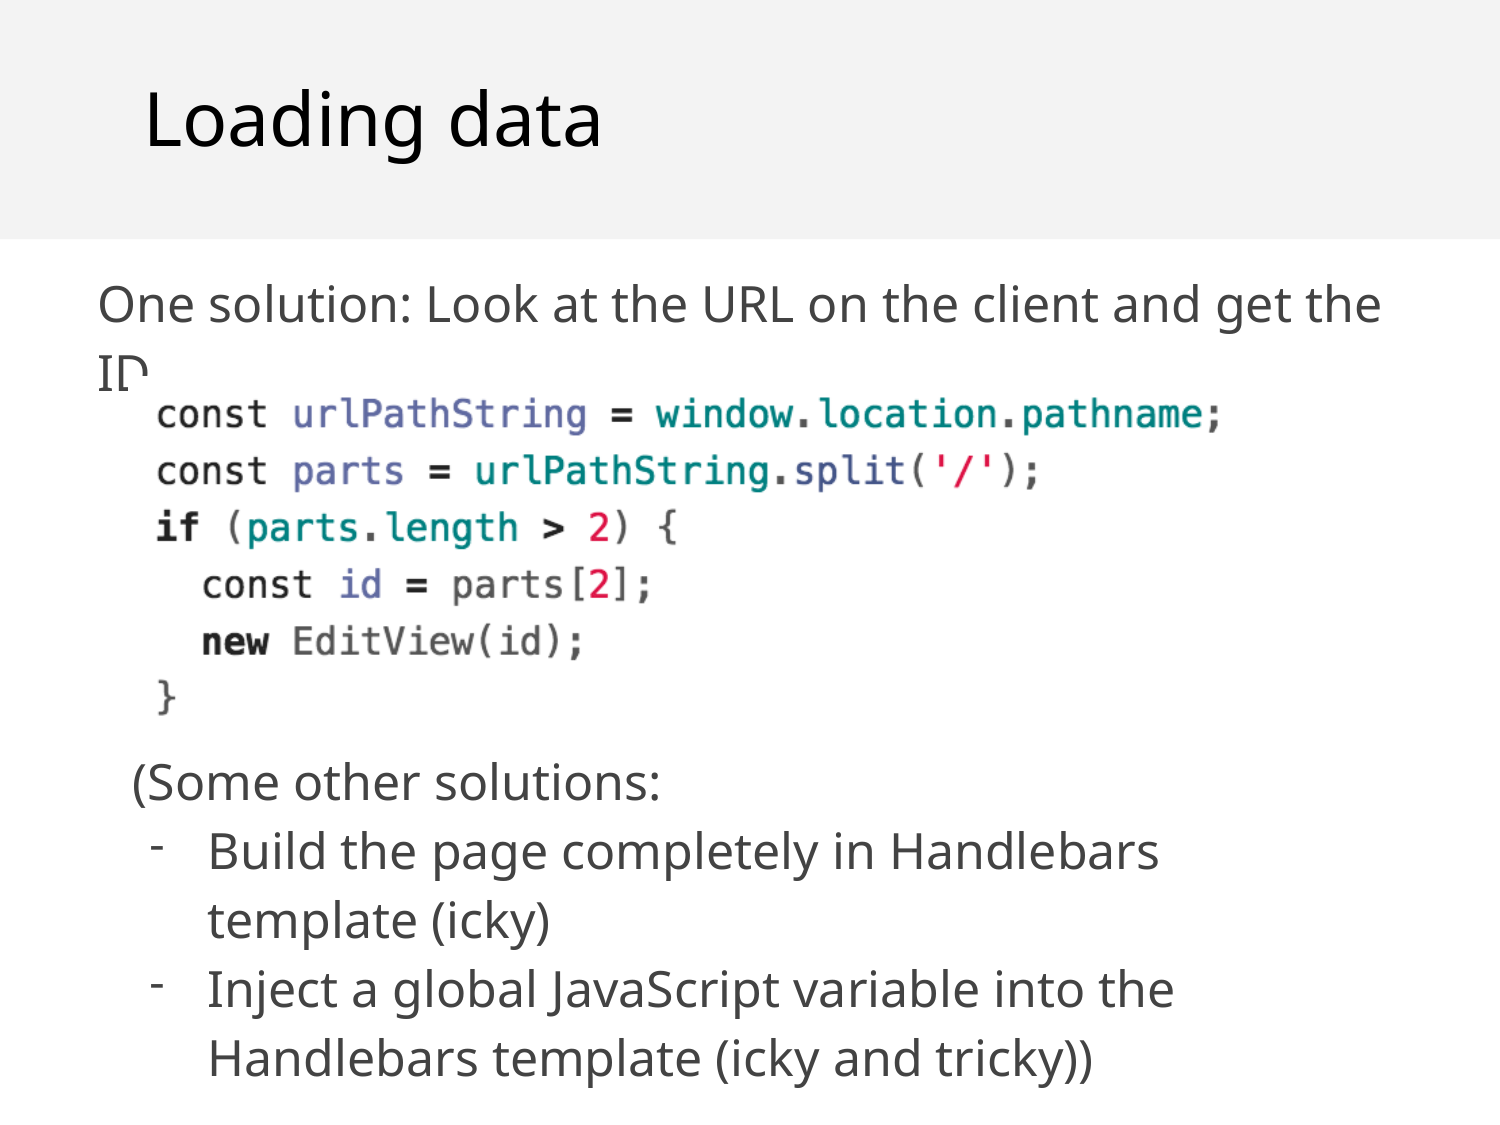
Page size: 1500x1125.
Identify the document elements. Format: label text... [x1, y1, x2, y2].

list One solution: Look at the URL on the client and get the ID [82, 248, 1423, 343]
picture [128, 376, 1234, 726]
list (Some other solutions: Build the page completely in Handlebars template (icky) Inject a global JavaScript variable into the Handlebars template (icky and tricky)) [117, 726, 1394, 981]
title Loading data [128, 56, 1372, 183]
